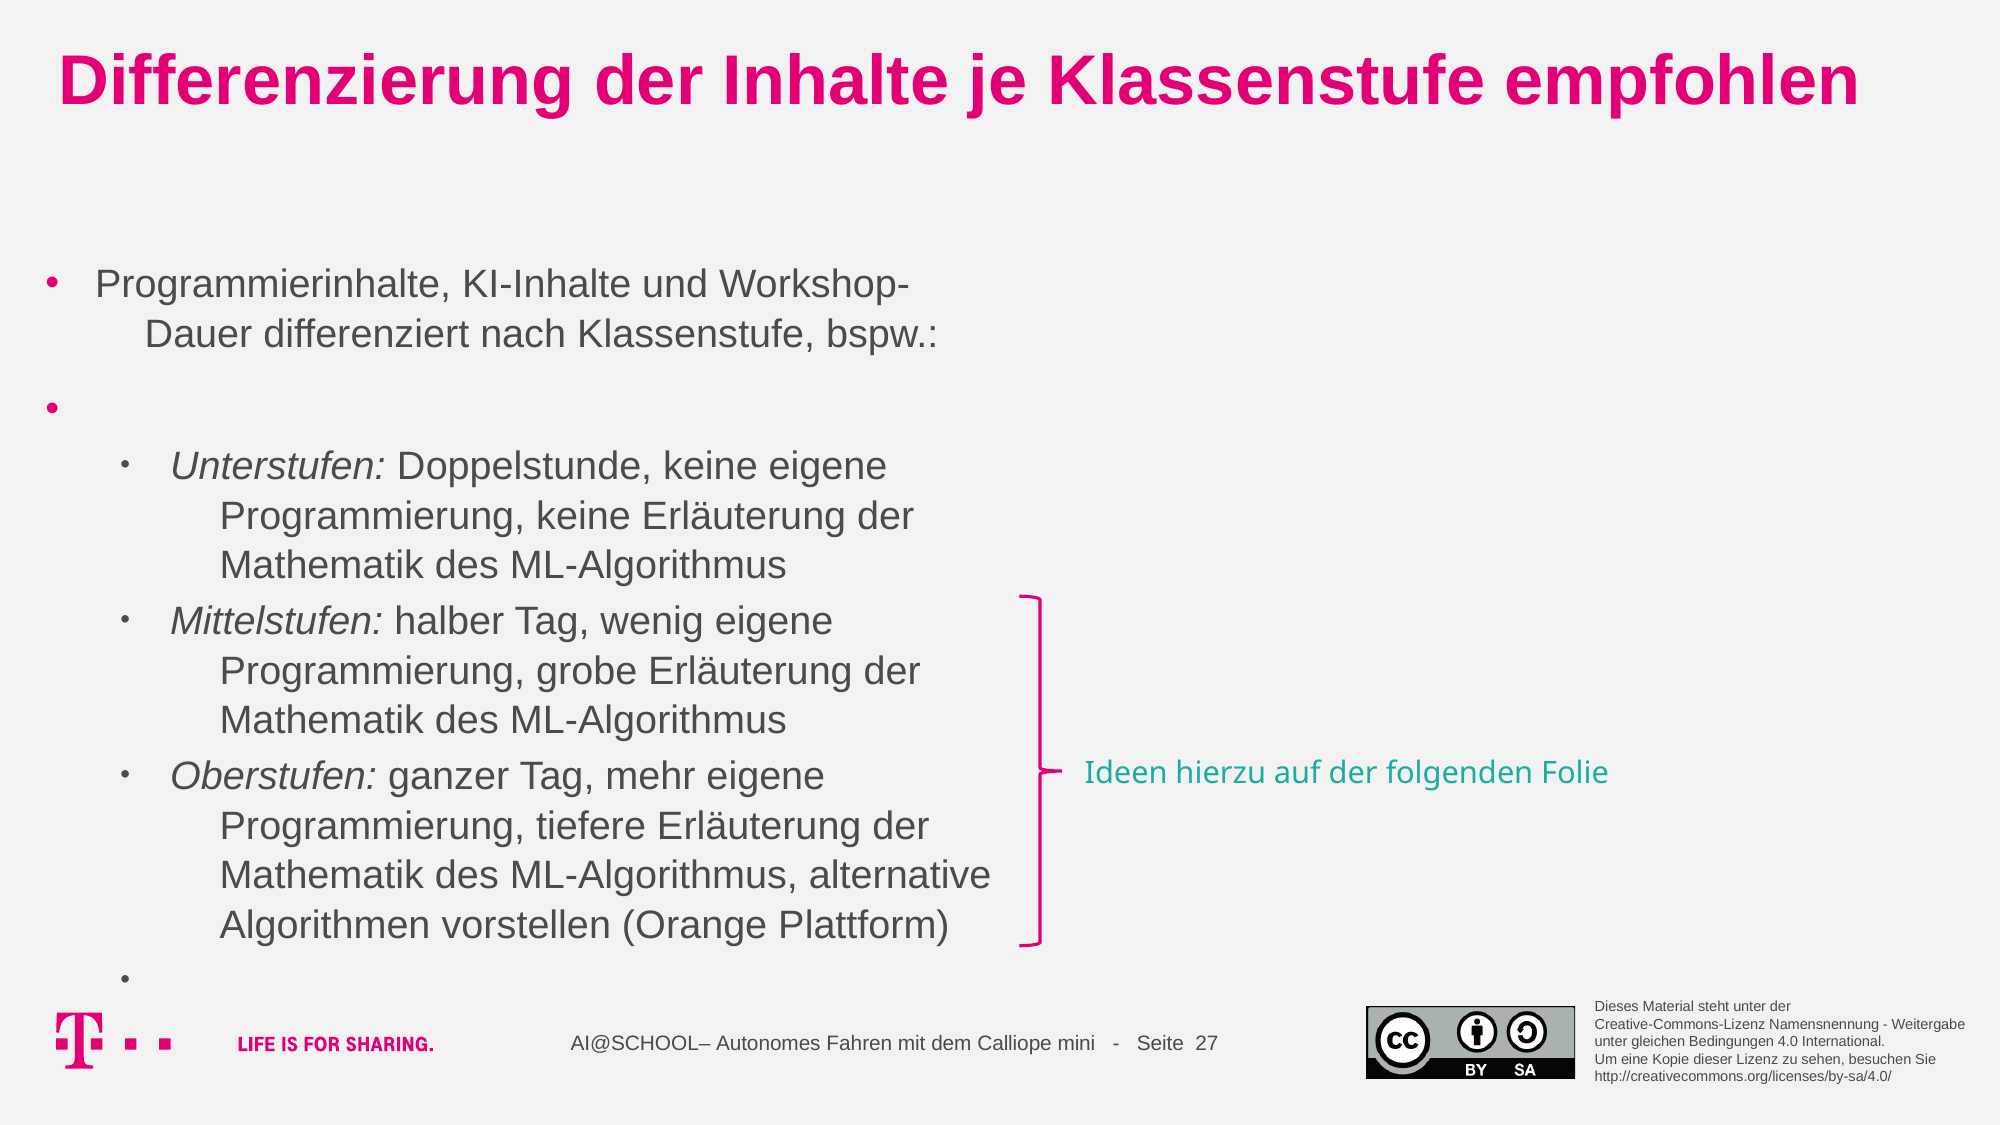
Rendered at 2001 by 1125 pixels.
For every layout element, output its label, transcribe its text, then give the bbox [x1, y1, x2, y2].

text_box Ideen hierzu auf der folgenden Folie [1072, 746, 1674, 906]
list Programmierinhalte, KI-Inhalte und Workshop-Dauer differenziert nach Klassenstufe, bspw.: Unterstufen: Doppelstunde, keine eigene Programmierung, keine Erläuterung der Mathematik des ML-Algorithmus Mittelstufen: halber Tag, wenig eigene Programmierung, grobe Erläuterung der Mathematik des ML-Algorithmus Oberstufen: ganzer Tag, mehr eigene Programmierung, tiefere Erläuterung der Mathematik des ML-Algorithmus, alternative Algorithmen vorstellen (Orange Plattform) [45, 256, 1008, 957]
title Differenzierung der Inhalte je Klassenstufe empfohlen [0, 43, 1888, 132]
